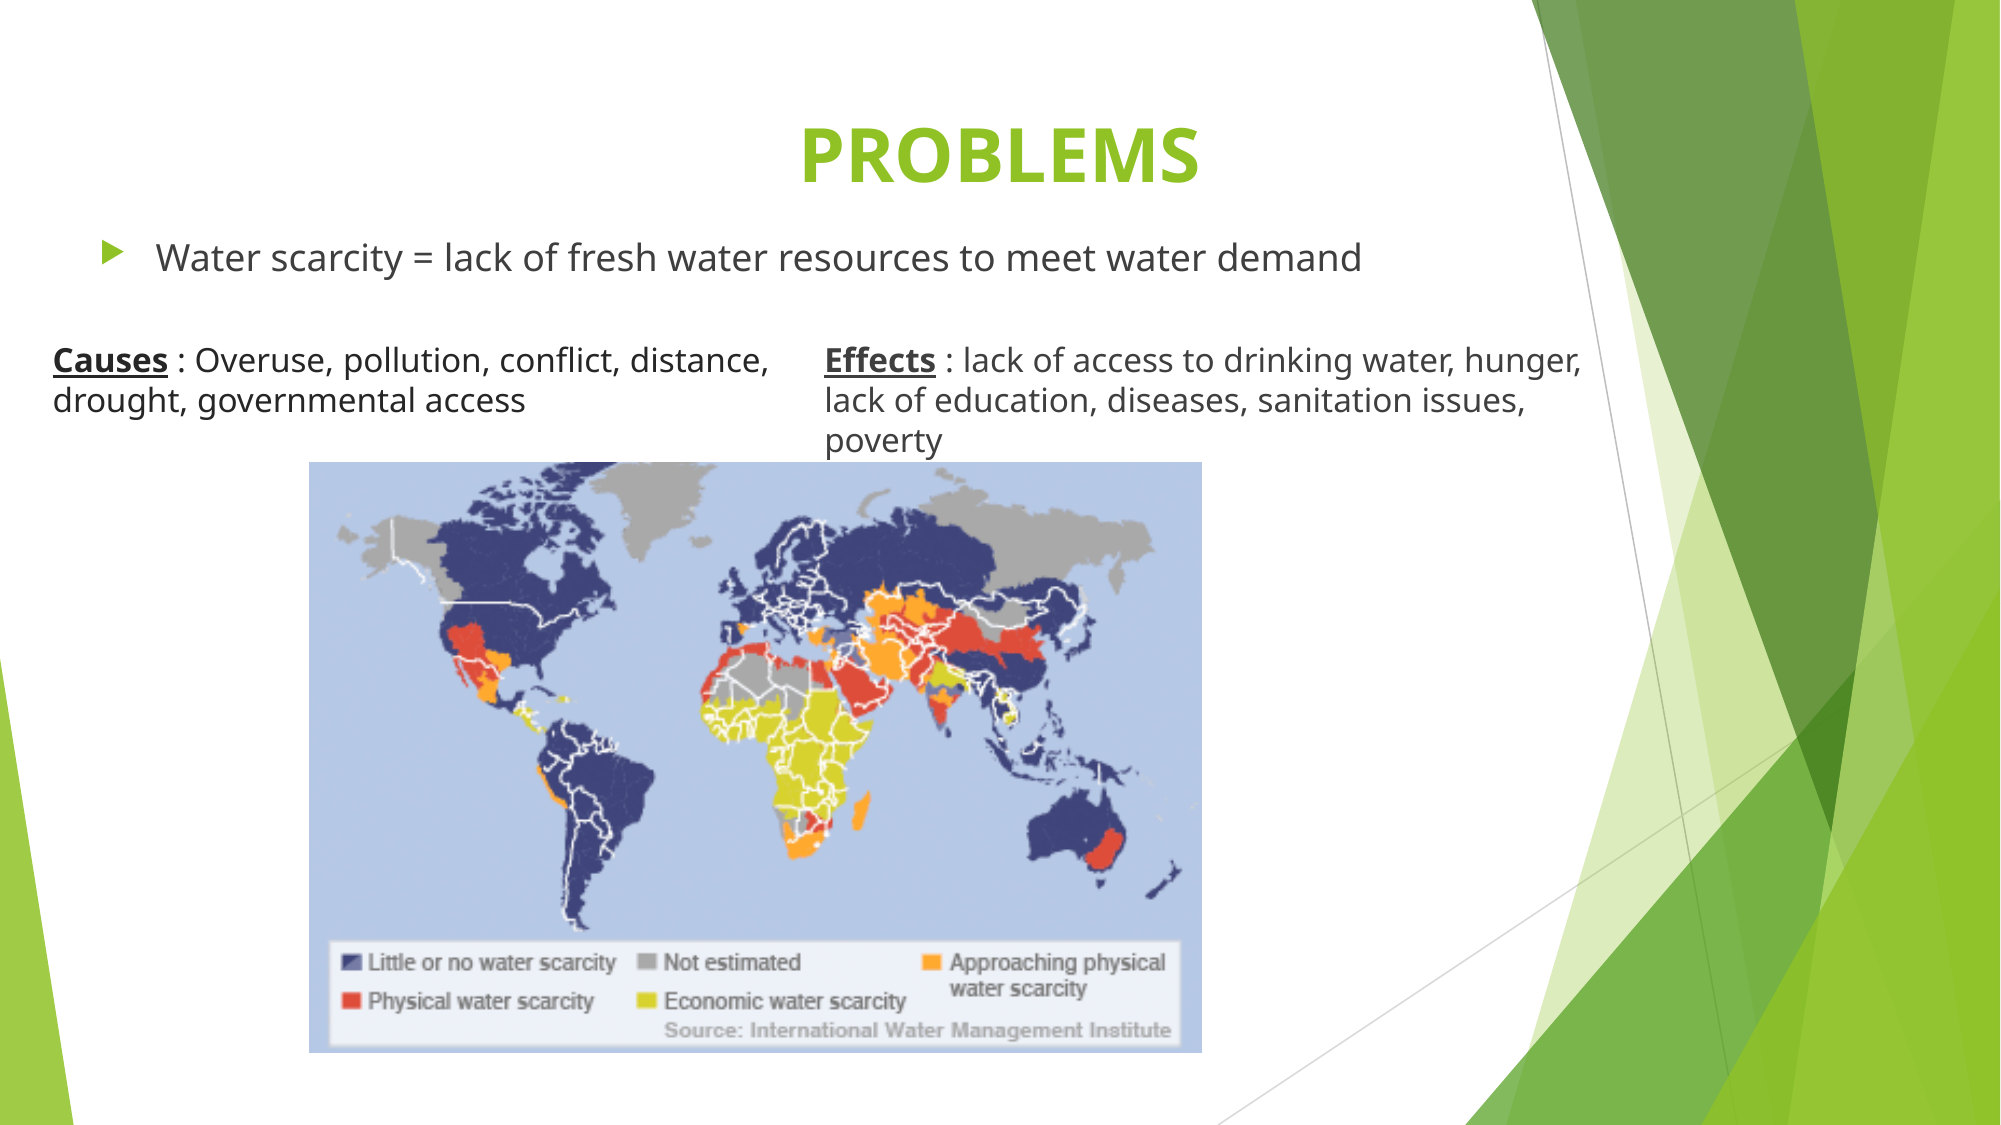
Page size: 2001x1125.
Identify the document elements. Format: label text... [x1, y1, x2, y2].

text_box ​Causes : Overuse, pollution, conflict, distance, drought, governmental access [37, 331, 809, 428]
picture [309, 462, 1202, 1053]
title PROBLEMS [294, 99, 1706, 317]
text_box Effects : lack of access to drinking water, hunger, lack of education, diseases, sanitation issues, poverty [809, 331, 1654, 428]
list Water scarcity = lack of fresh water resources to meet water demand [84, 226, 1495, 331]
